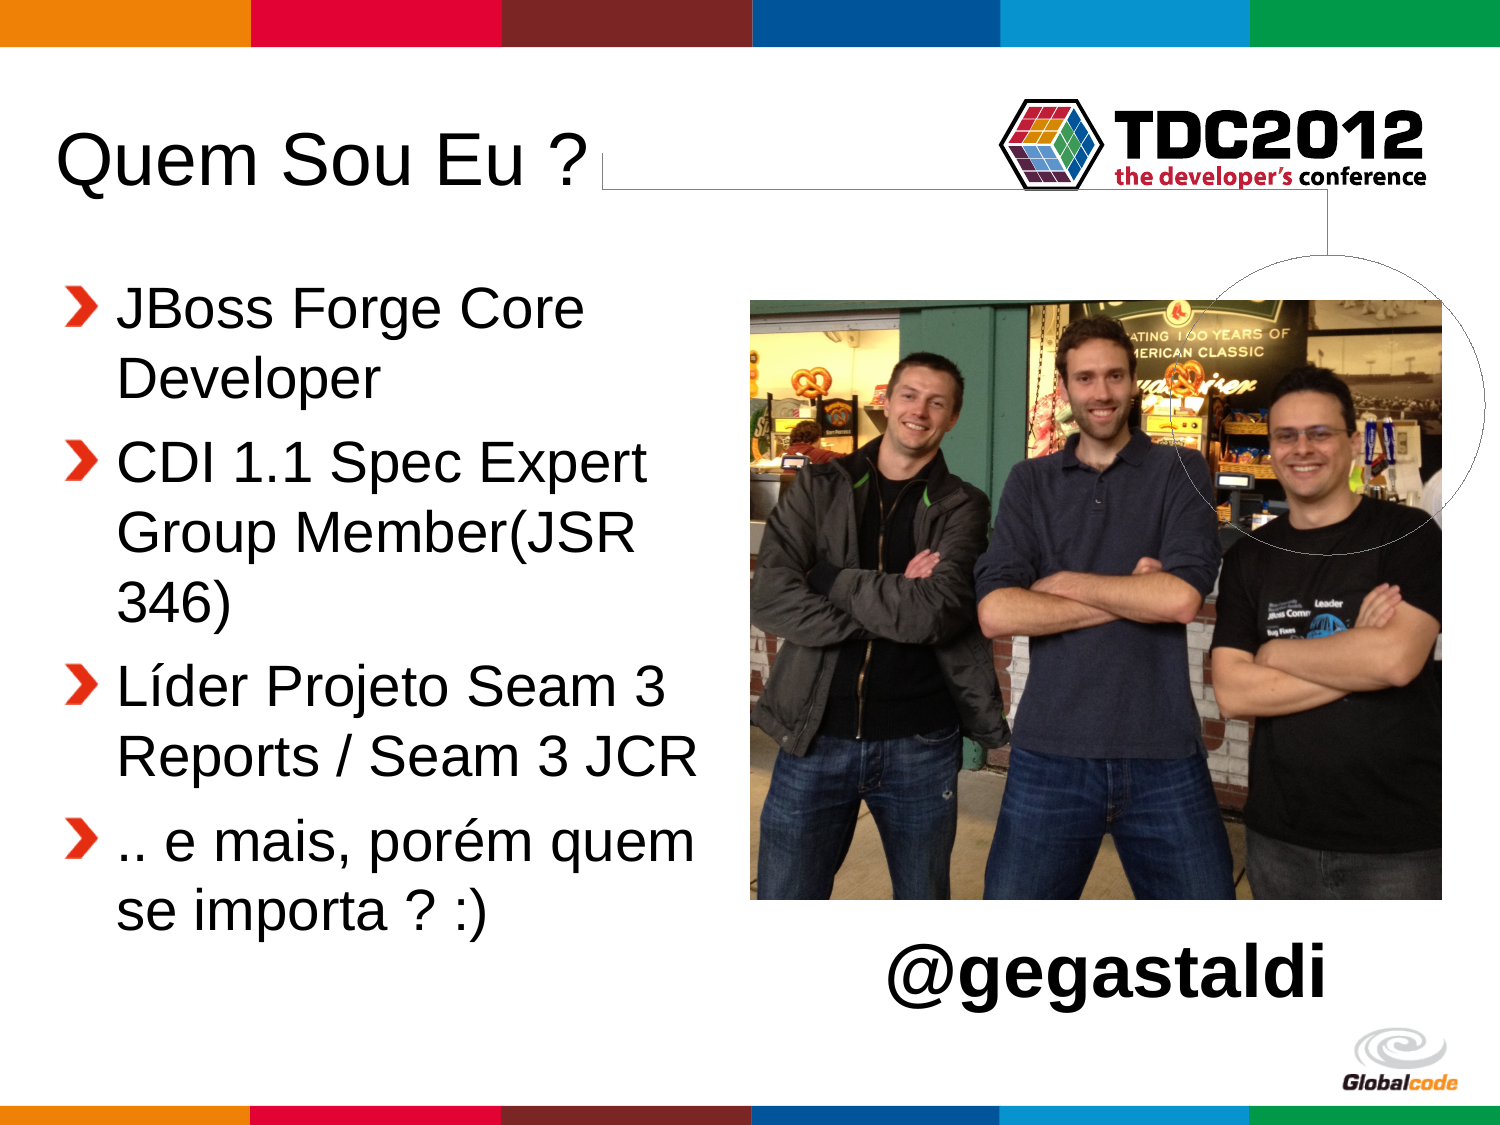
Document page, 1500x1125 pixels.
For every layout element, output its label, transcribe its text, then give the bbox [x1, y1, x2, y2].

title Quem Sou Eu ? [41, 57, 975, 254]
picture [750, 300, 1442, 901]
list JBoss Forge Core Developer CDI 1.1 Spec Expert Group Member(JSR 346) Líder Projeto Seam 3 Reports / Seam 3 JCR .. e mais, porém quem se importa ? :) [45, 262, 737, 1006]
text_box @gegastaldi [870, 915, 1500, 1021]
picture [1340, 1021, 1459, 1105]
